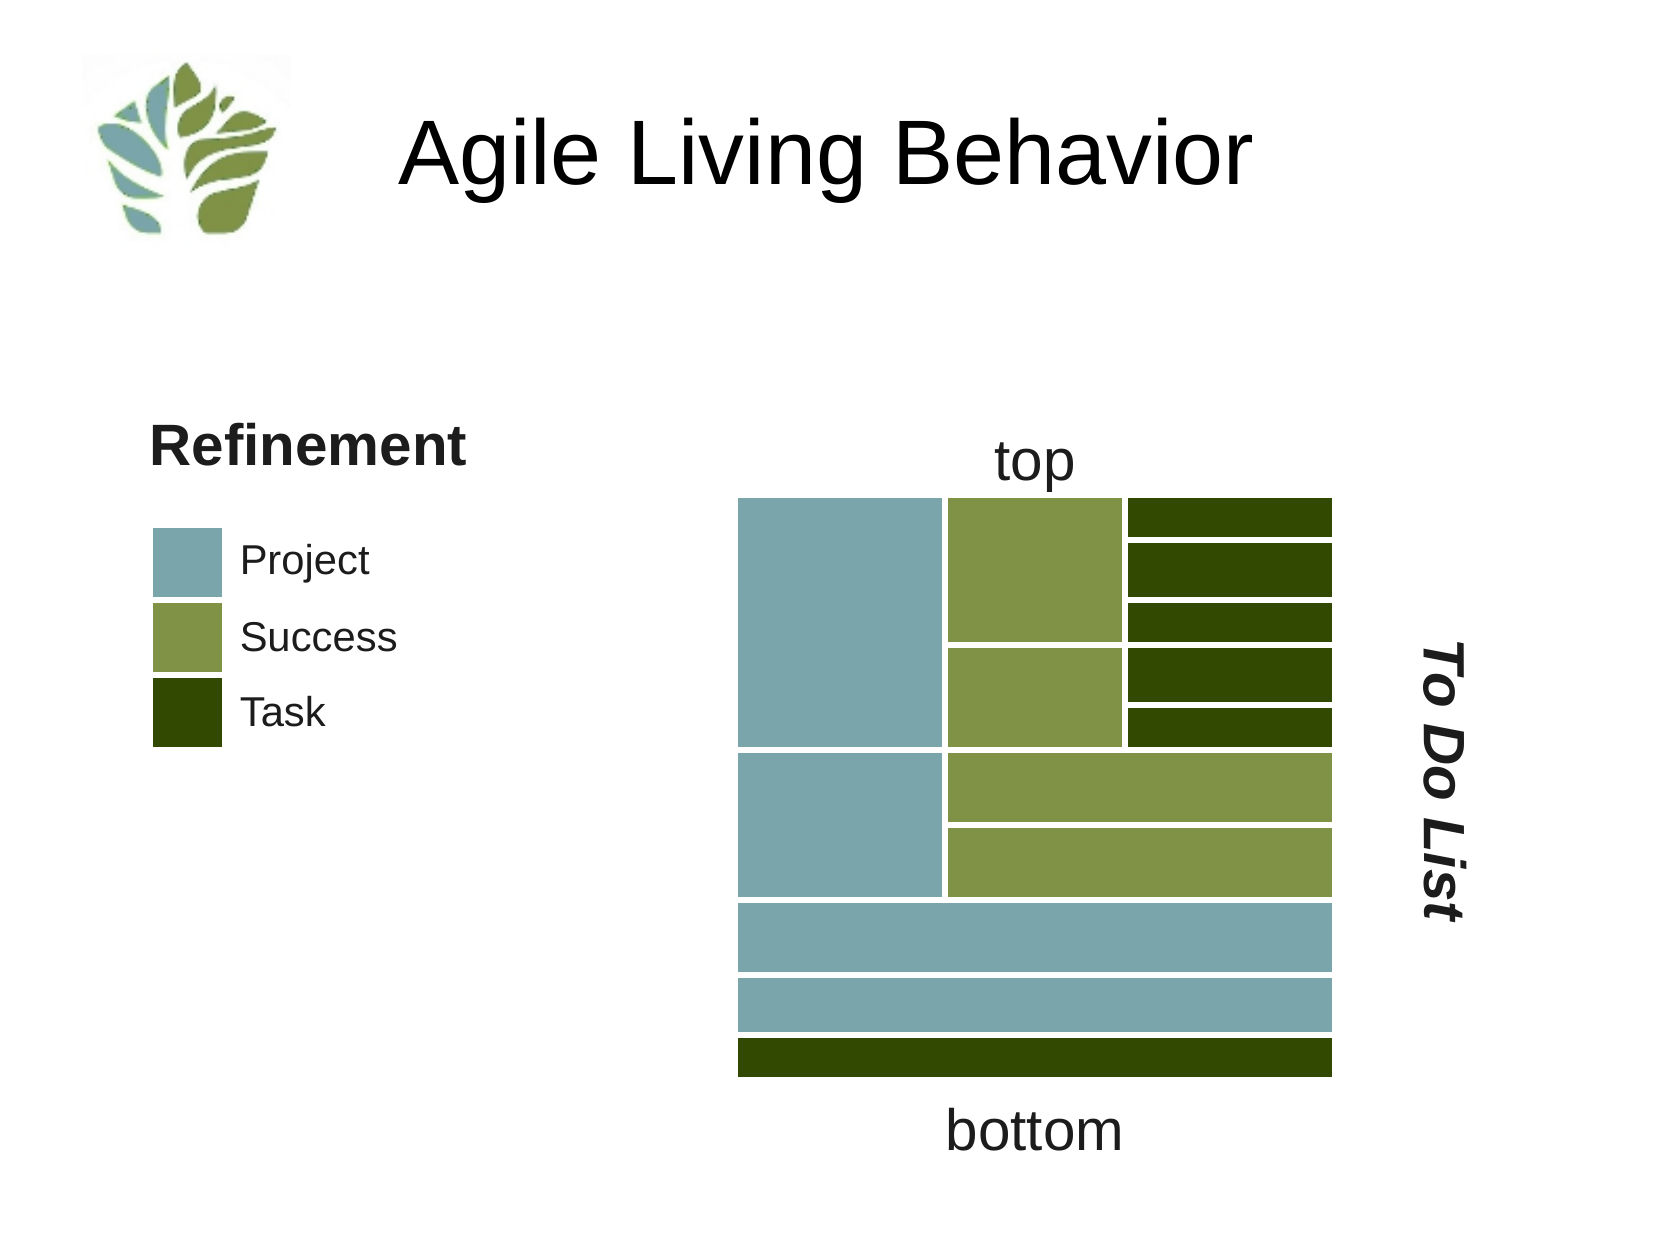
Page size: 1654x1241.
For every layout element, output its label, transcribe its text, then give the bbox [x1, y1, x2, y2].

text_box bottom [750, 1090, 1321, 1171]
text_box Success [225, 605, 511, 668]
text_box top [750, 420, 1321, 495]
text_box Task [225, 680, 511, 743]
text_box [735, 495, 1336, 1081]
text_box [150, 525, 226, 751]
text_box Project [225, 529, 511, 592]
text_box Refinement [135, 405, 496, 487]
text_box To Do List [1402, 495, 1486, 1066]
title Agile Living Behavior [291, 49, 1571, 257]
picture [82, 49, 291, 258]
